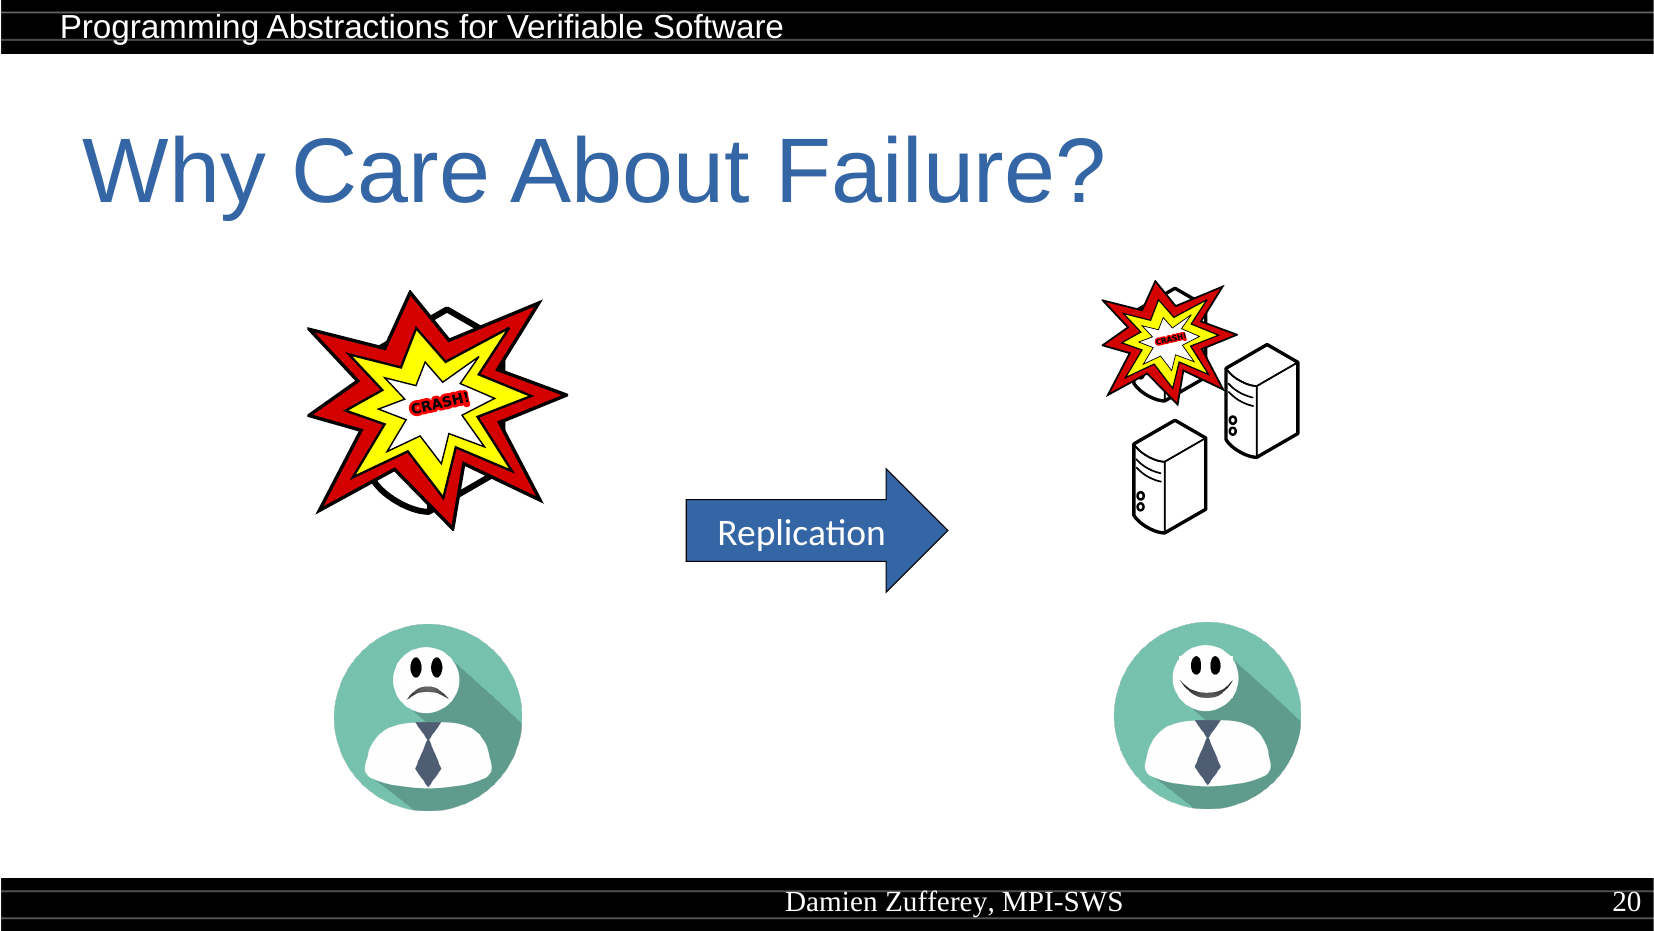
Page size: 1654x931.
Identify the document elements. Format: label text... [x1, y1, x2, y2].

picture [1132, 418, 1208, 535]
text_box Replication [686, 468, 948, 593]
picture [1, 0, 1654, 54]
picture [1, 878, 1654, 931]
picture [307, 290, 569, 531]
picture [334, 624, 522, 812]
title Why Care About Failure? [82, 92, 1571, 249]
picture [1101, 280, 1300, 459]
picture [1114, 622, 1301, 810]
